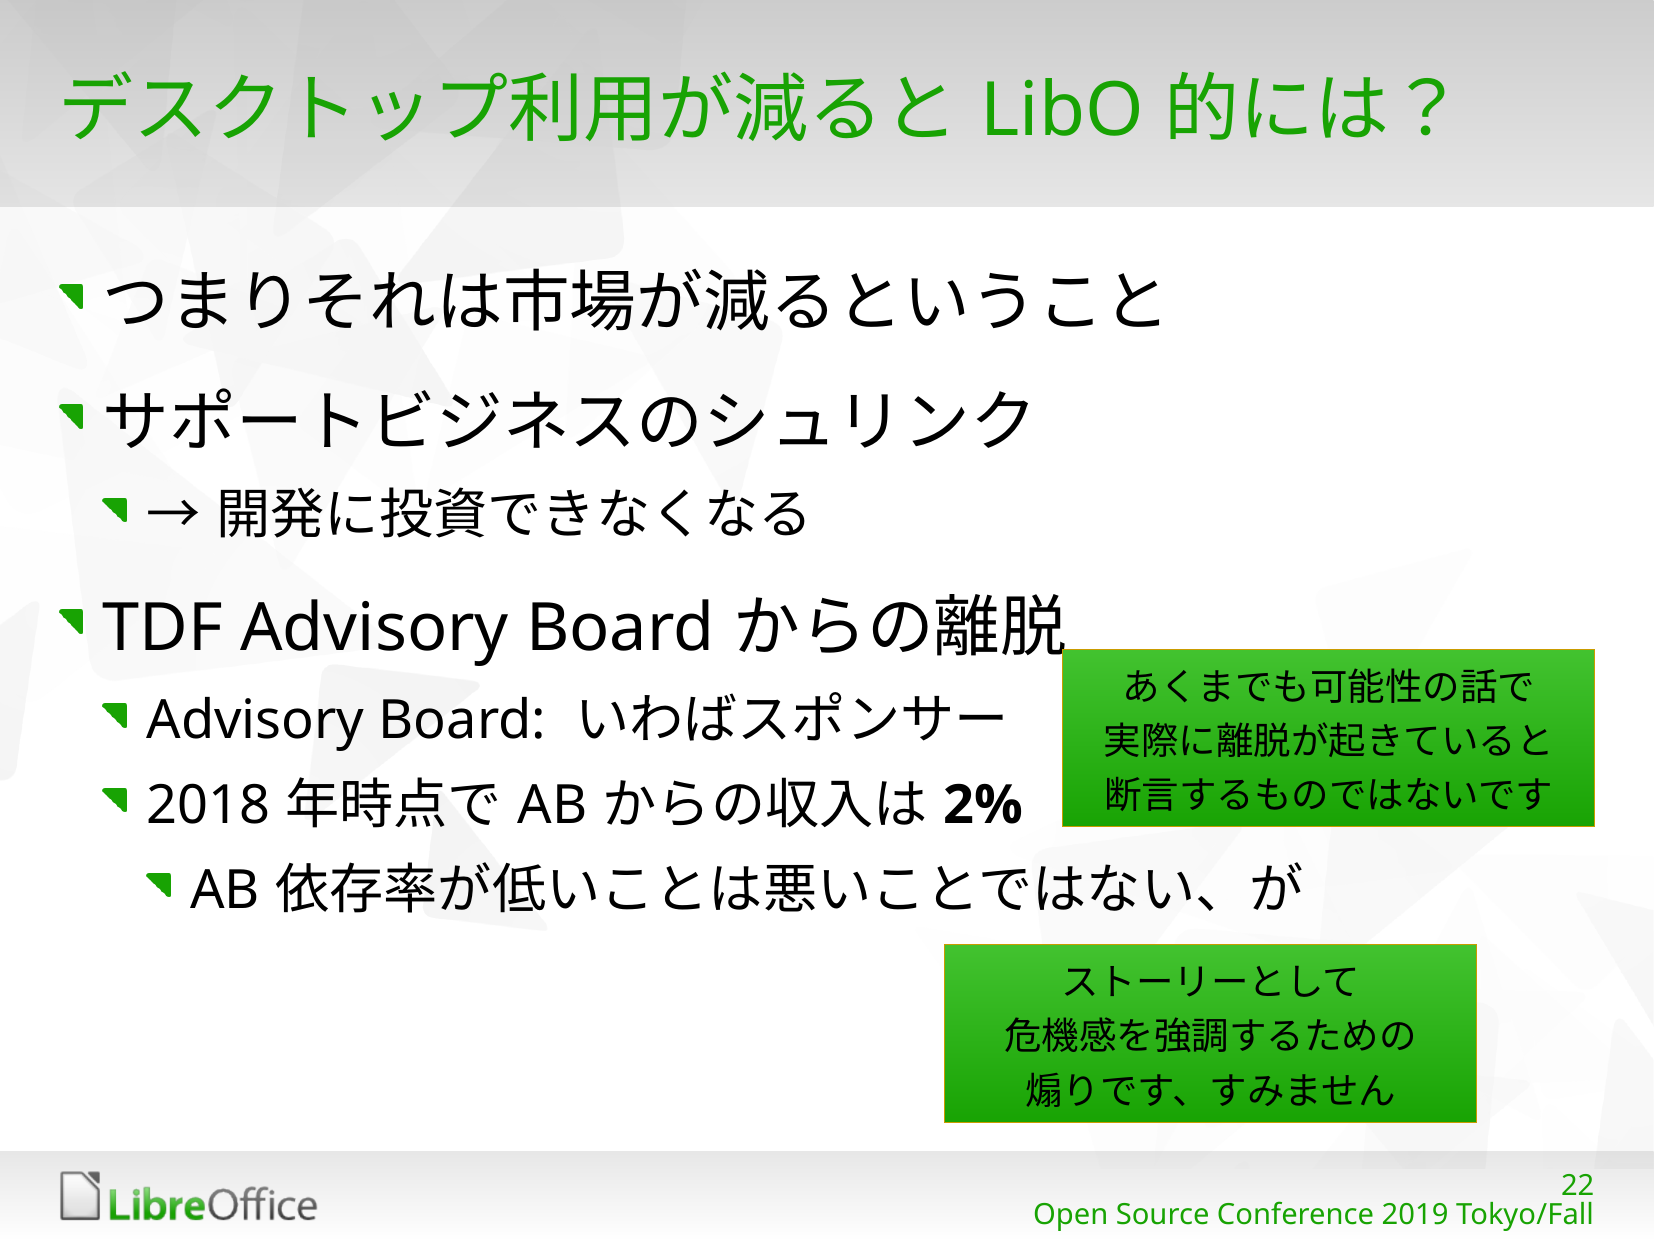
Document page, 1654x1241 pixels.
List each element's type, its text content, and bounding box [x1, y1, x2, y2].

text_box あくまでも可能性の話で 実際に離脱が起きていると 断言するものではないです [1062, 649, 1595, 827]
picture [915, 548, 1654, 1169]
picture [41, 1152, 337, 1240]
text_box ストーリーとして 危機感を強調するための 煽りです、すみません [944, 944, 1477, 1123]
title デスクトップ利用が減るとLibO的には？ [59, 29, 1595, 178]
picture [0, 0, 783, 931]
list つまりそれは市場が減るということ サポートビジネスのシュリンク →開発に投資できなくなる TDF Advisory Boardからの離脱 Advisory Board: いわばスポンサー 2018年時点でABからの収入は2% AB依存率が低いことは悪いことではない、が [59, 248, 1595, 968]
